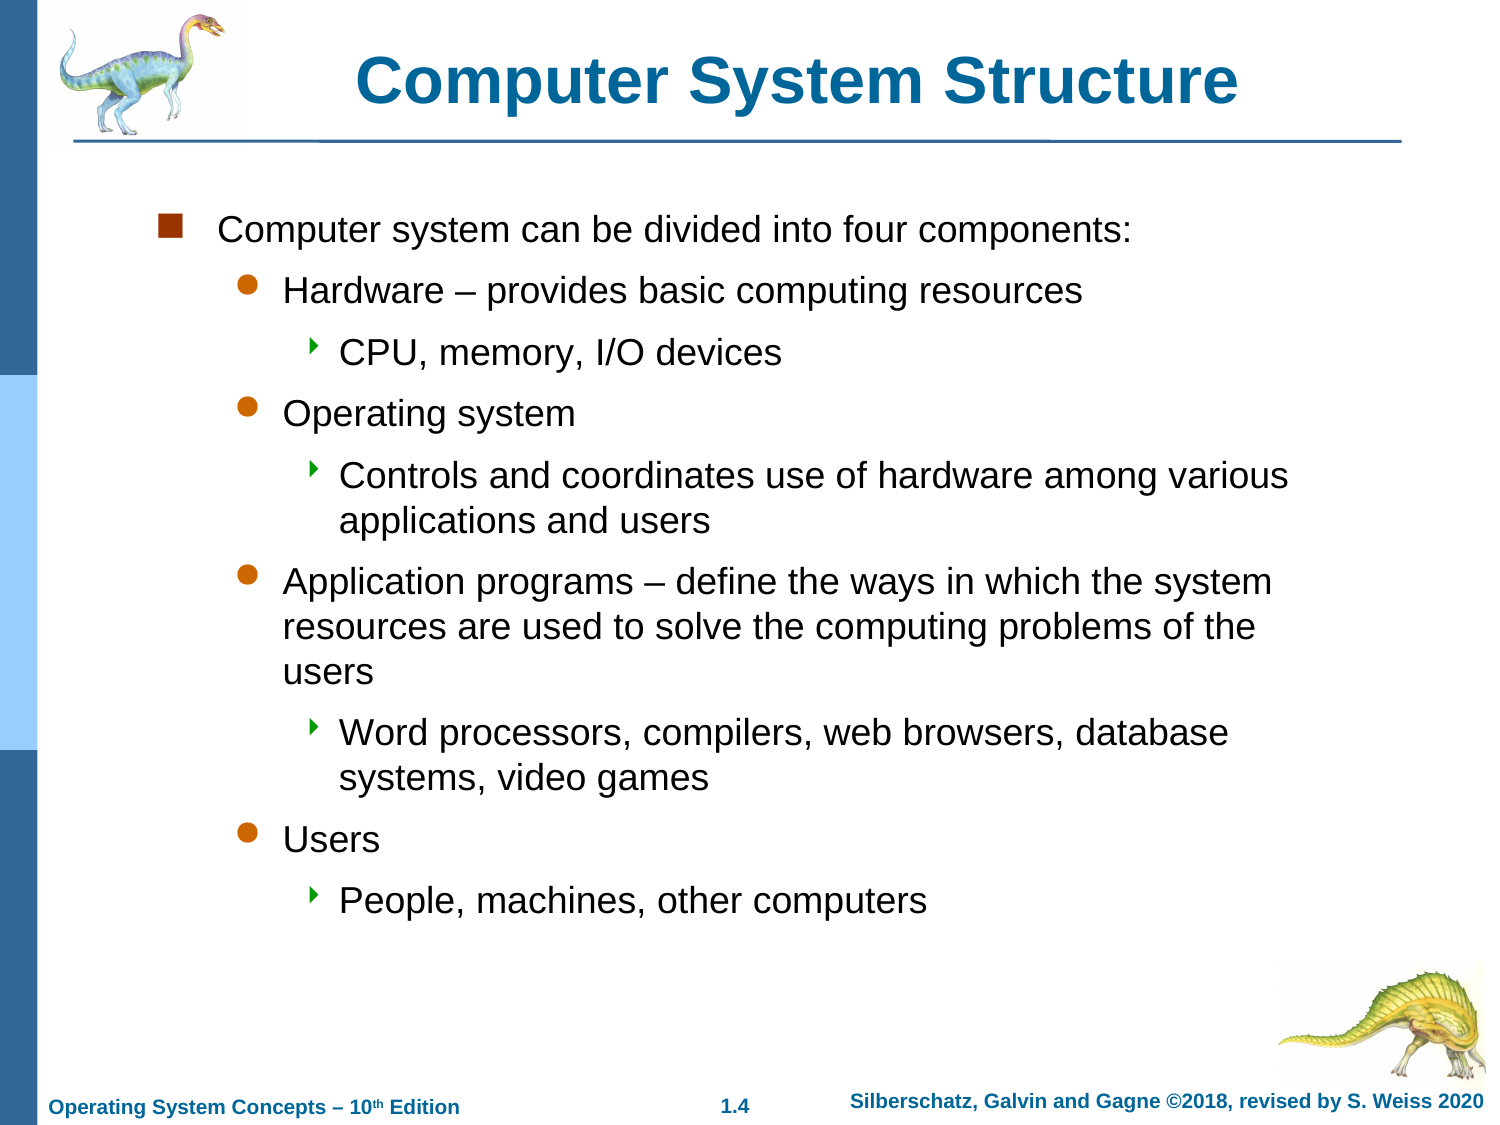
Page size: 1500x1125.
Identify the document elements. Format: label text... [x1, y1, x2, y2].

text_box Computer System Structure [170, 29, 1426, 125]
picture [46, 0, 243, 149]
text_box Computer system can be divided into four components: Hardware – provides basic computing resources CPU, memory, I/O devices Operating system Controls and coordinates use of hardware among various applications and users Application programs – define the ways in which the system resources are used to solve the computing problems of the users Word processors, compilers, web browsers, database systems, video games Users People, machines, other computers [146, 197, 1353, 934]
picture [1275, 959, 1486, 1090]
